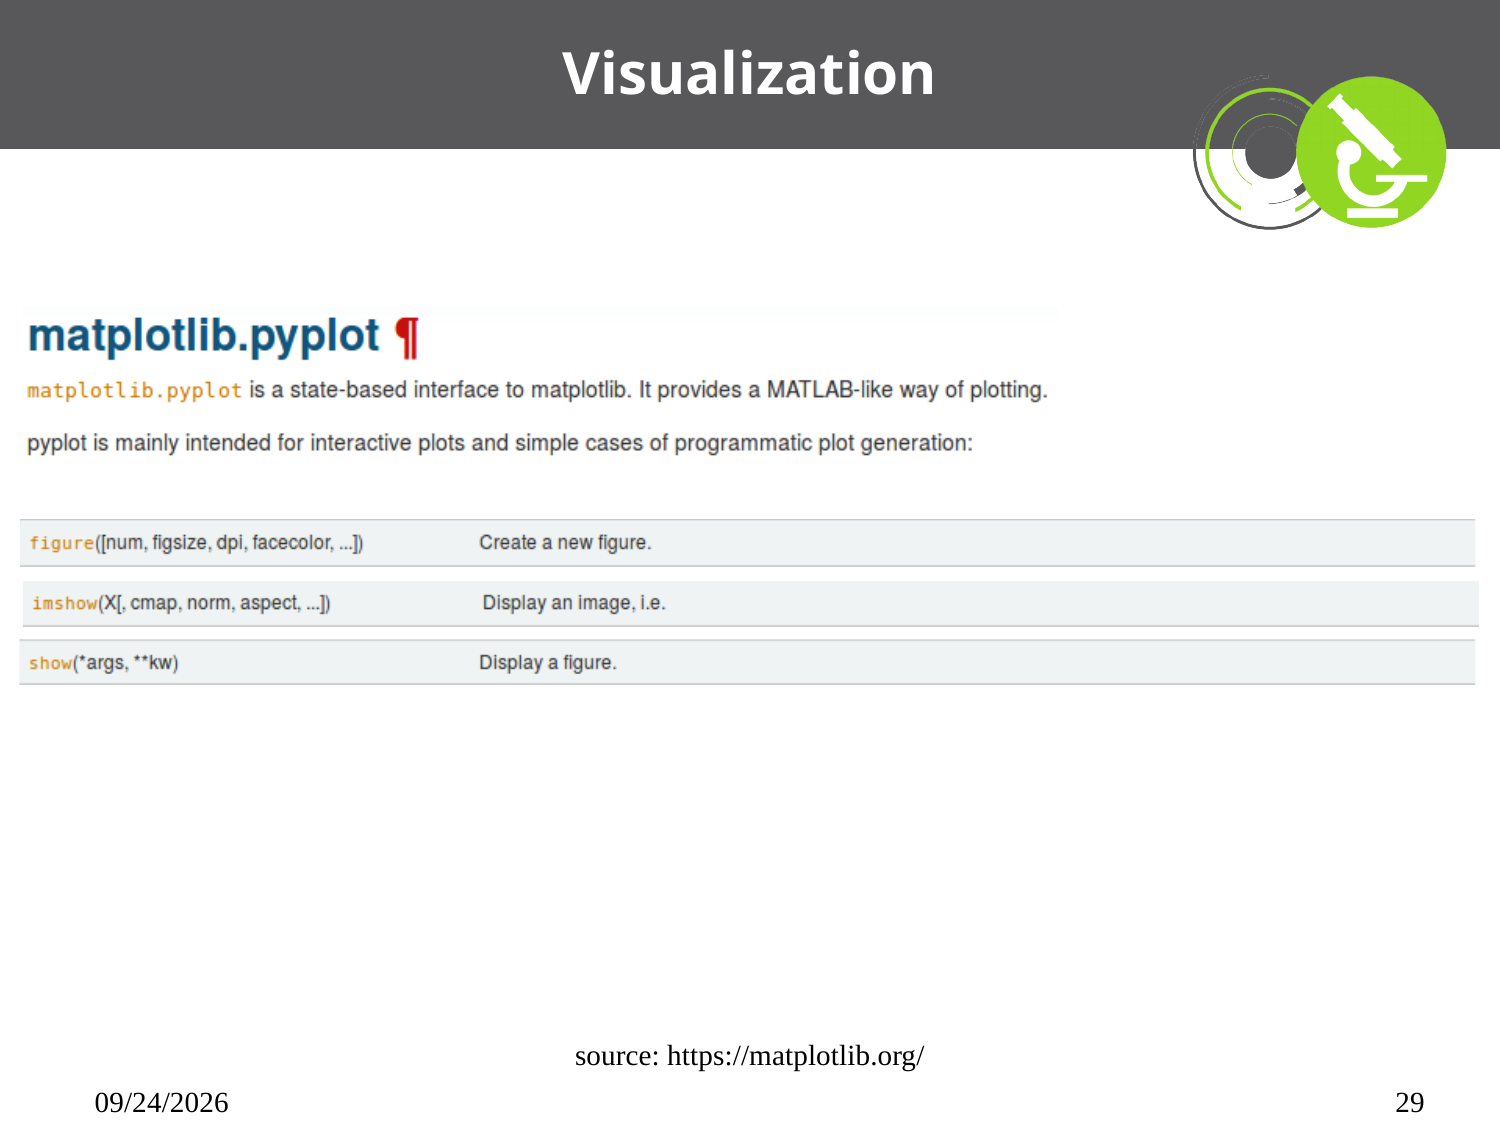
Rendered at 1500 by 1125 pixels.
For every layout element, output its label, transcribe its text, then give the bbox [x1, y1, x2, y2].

title Visualization [75, 0, 1425, 166]
picture [23, 581, 1479, 627]
picture [23, 307, 1058, 468]
picture [20, 519, 1477, 567]
picture [1188, 69, 1453, 236]
picture [18, 638, 1477, 686]
